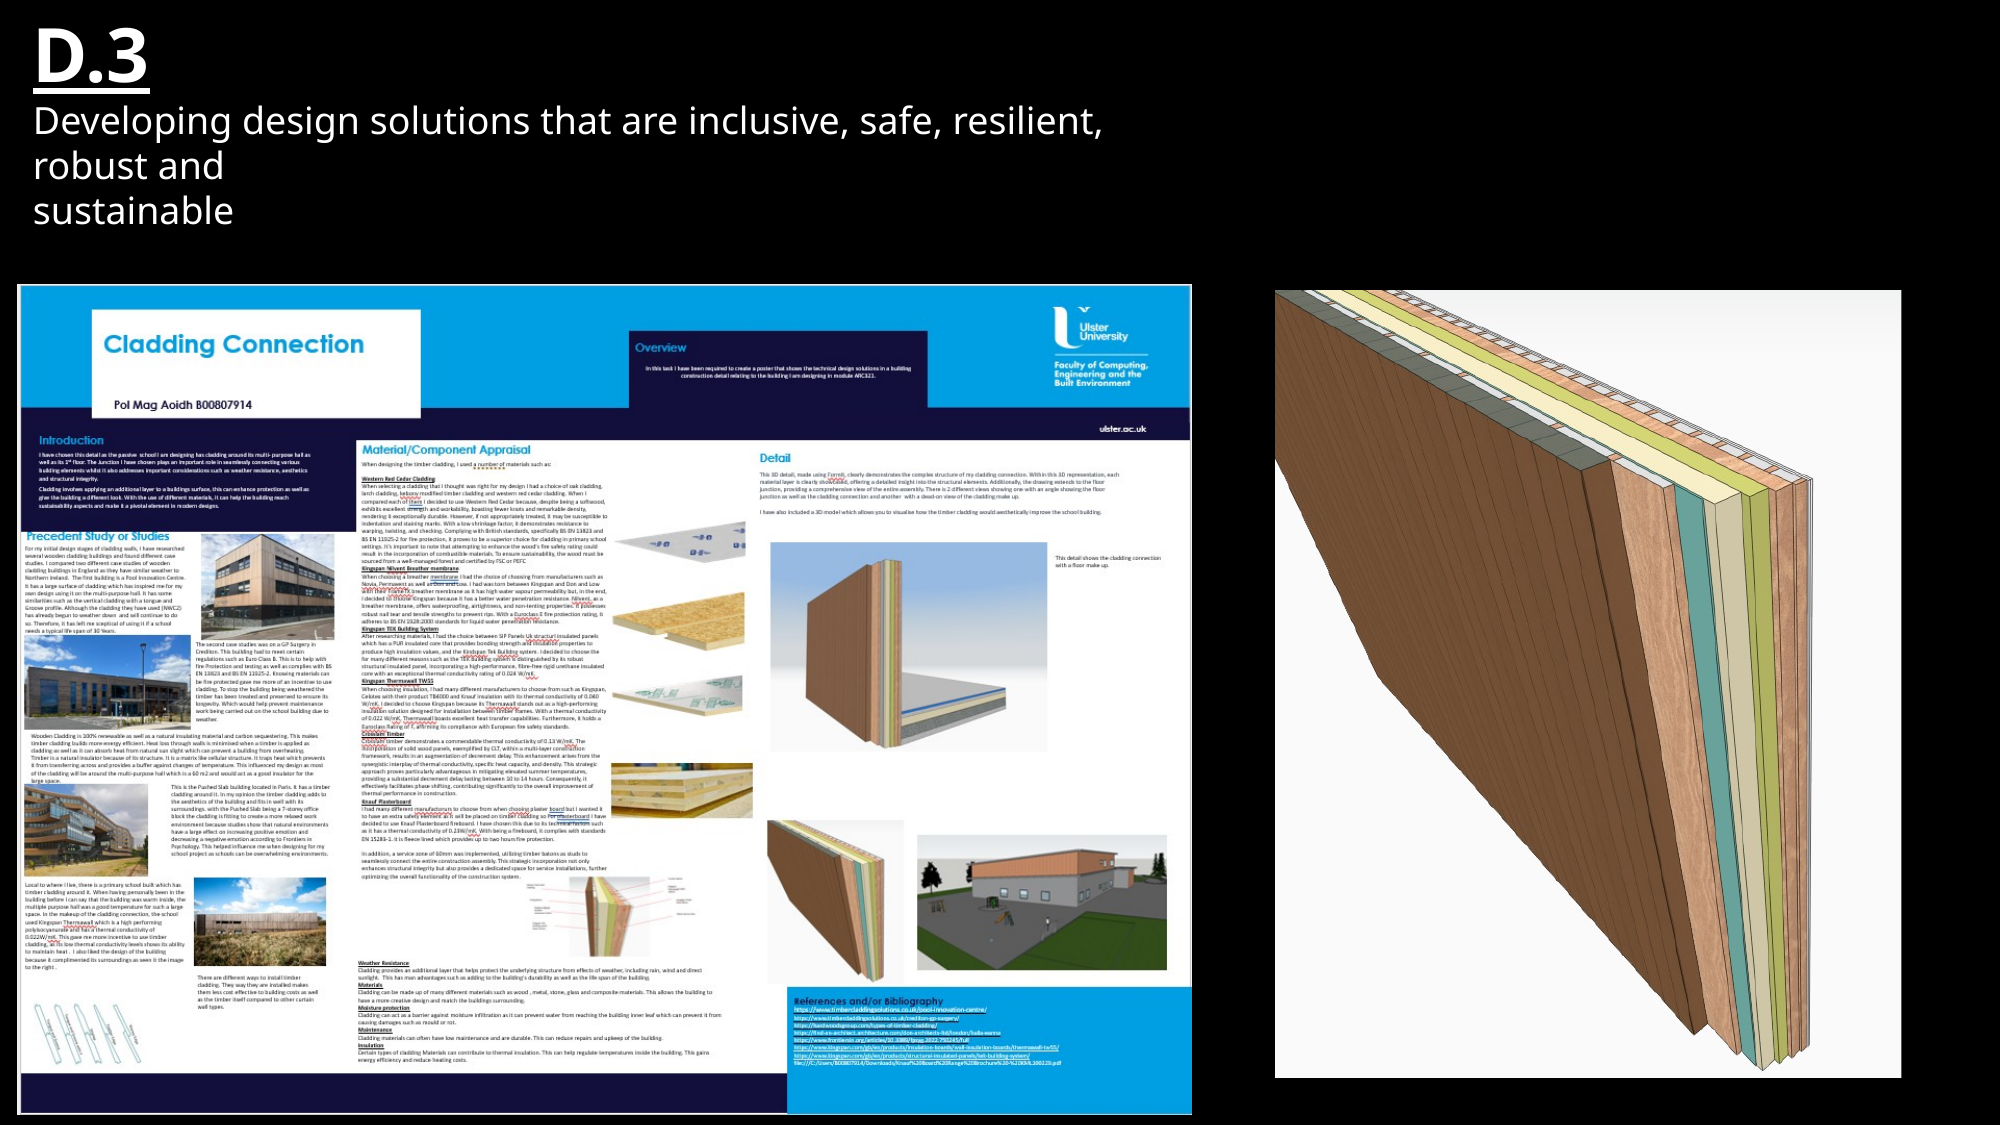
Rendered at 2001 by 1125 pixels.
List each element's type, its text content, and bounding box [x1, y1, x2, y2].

picture [1275, 290, 1902, 1078]
picture [825, 999, 835, 1004]
text_box D.3 [17, 0, 216, 89]
picture [17, 285, 1192, 1115]
text_box Developing design solutions that are inclusive, safe, resilient, robust and sustainable [17, 89, 1208, 196]
picture [794, 998, 1061, 1065]
picture [795, 999, 822, 1004]
